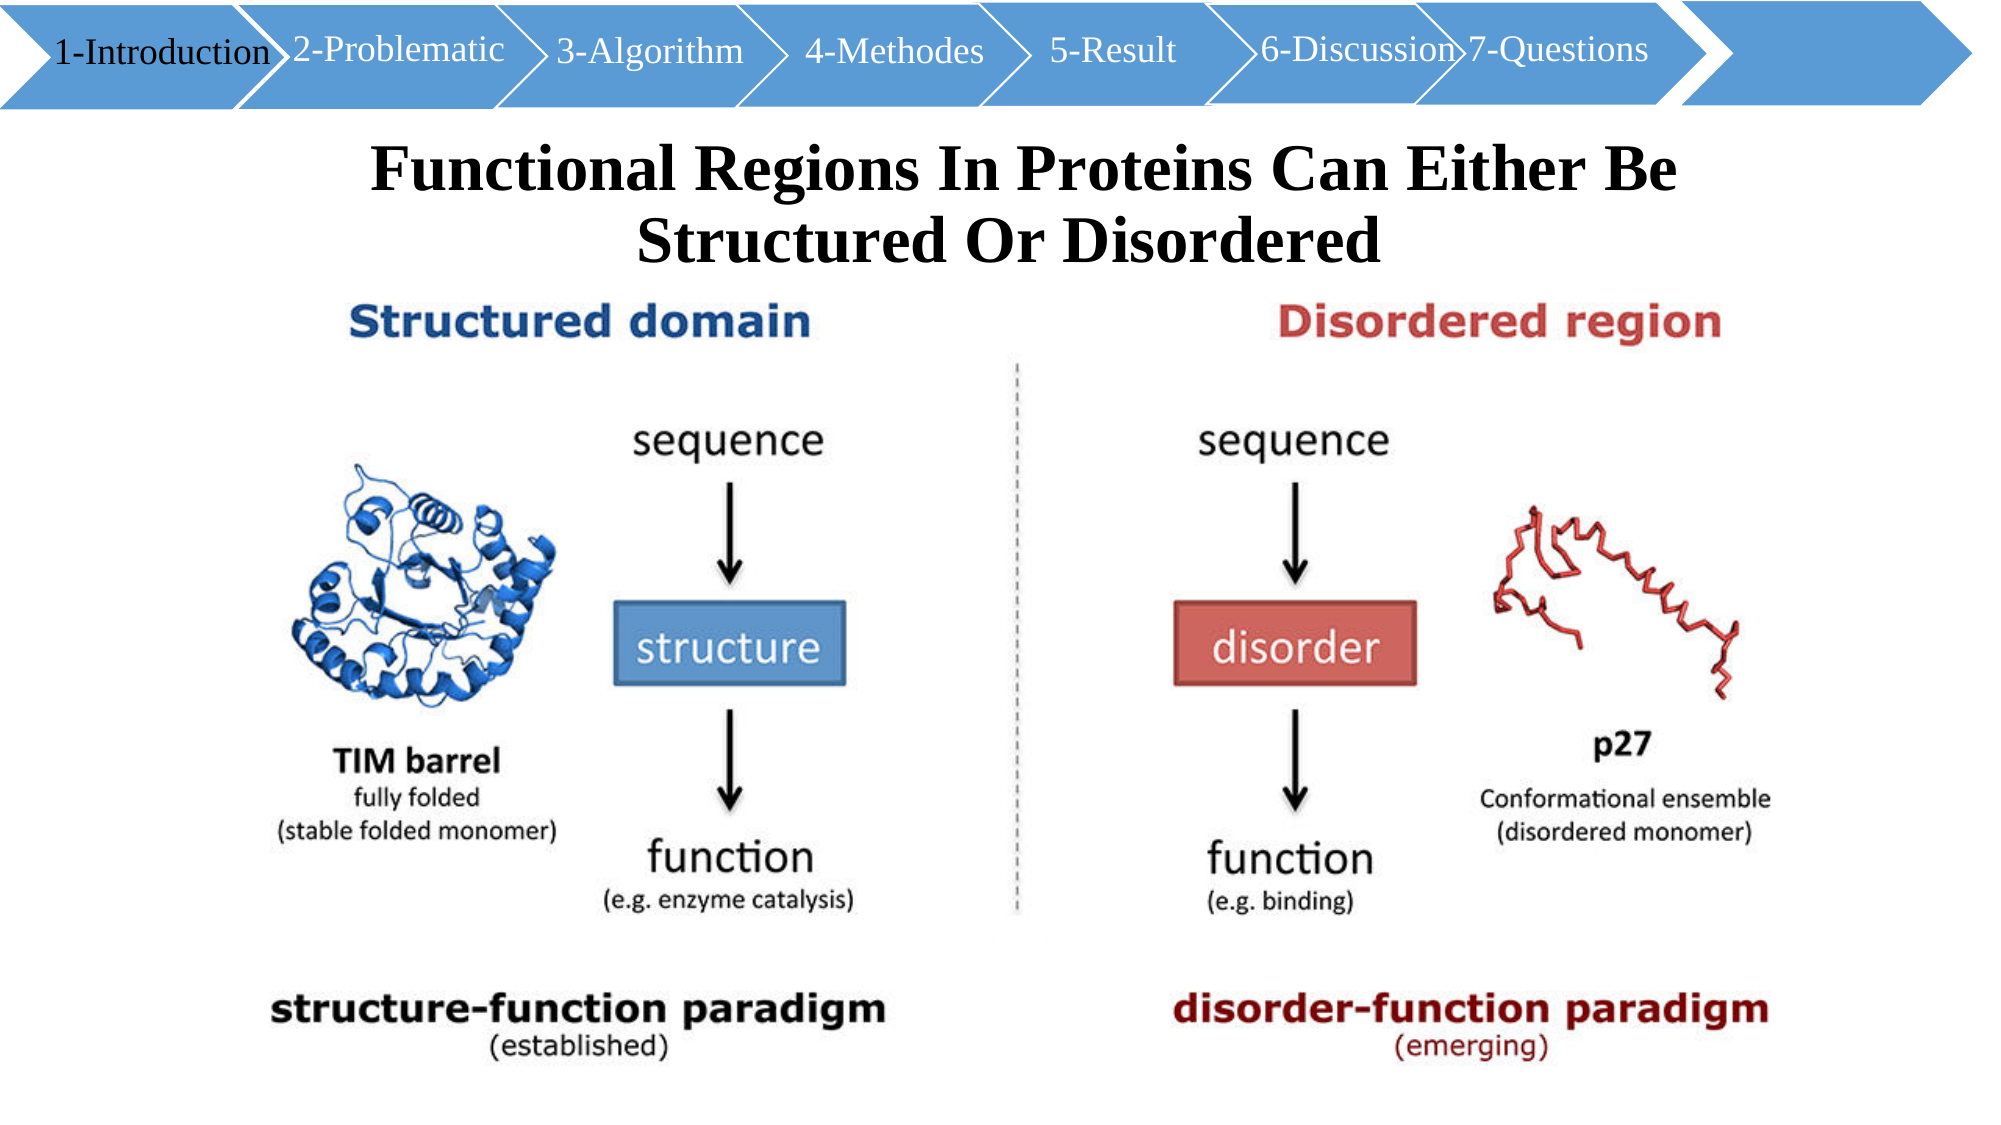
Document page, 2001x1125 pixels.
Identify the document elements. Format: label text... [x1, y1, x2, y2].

text_box Functional Regions In Proteins Can Either Be Structured Or Disordered [243, 107, 1793, 284]
text_box 3-Algorithm [541, 18, 761, 79]
text_box 4-Methodes [790, 18, 1002, 79]
text_box 6-Discussion [1245, 16, 1452, 77]
text_box [1678, 0, 1975, 107]
text_box [0, 1, 1709, 111]
text_box 7-Questions [1452, 16, 1667, 77]
text_box 1-Introduction [38, 19, 288, 80]
text_box 5-Result [1034, 17, 1194, 79]
picture [256, 267, 1833, 1085]
text_box 2-Problematic [277, 16, 523, 78]
